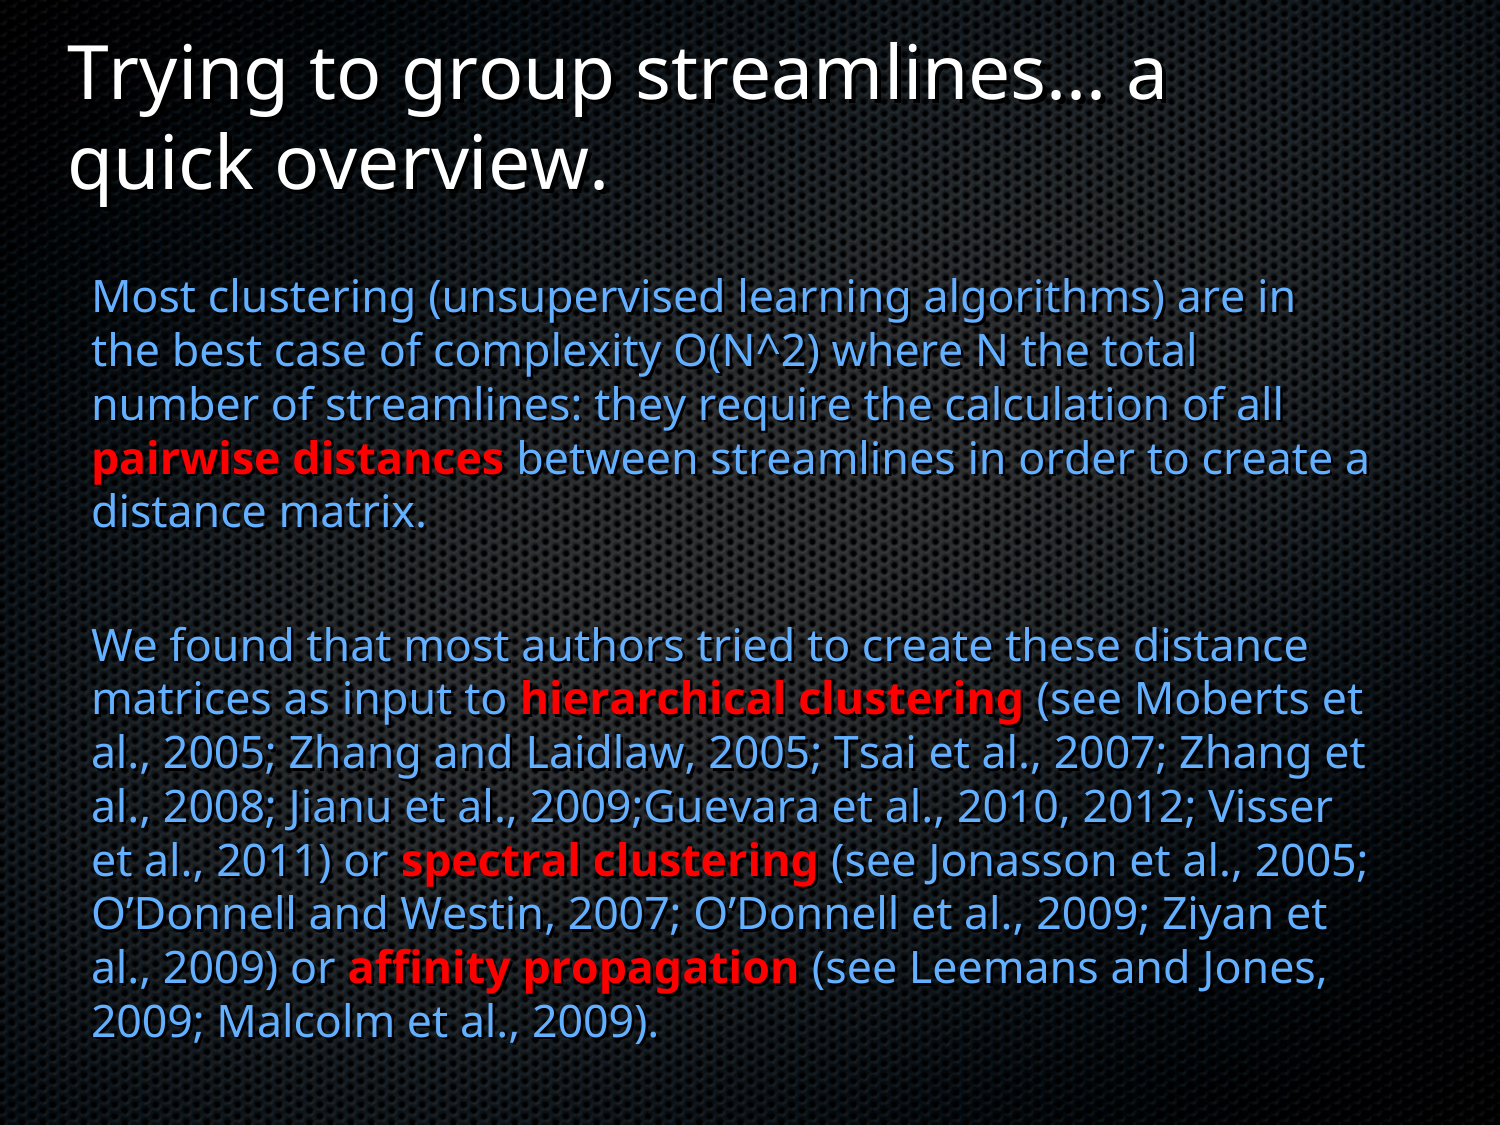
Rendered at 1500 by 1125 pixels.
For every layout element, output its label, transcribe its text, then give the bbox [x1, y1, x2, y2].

title Trying to group streamlines... a quick overview. [59, 15, 1364, 213]
list Most clustering (unsupervised learning algorithms) are in the best case of complexity O(N^2) where N the total number of streamlines: they require the calculation of all pairwise distances between streamlines in order to create a distance matrix. We found that most authors tried to create these distance matrices as input to hierarchical clustering (see Moberts et al., 2005; Zhang and Laidlaw, 2005; Tsai et al., 2007; Zhang et al., 2008; Jianu et al., 2009;Guevara et al., 2010, 2012; Visser et al., 2011) or spectral clustering (see Jonasson et al., 2005; O’Donnell and Westin, 2007; O’Donnell et al., 2009; Ziyan et al., 2009) or affinity propagation (see Leemans and Jones, 2009; Malcolm et al., 2009). [82, 259, 1387, 1101]
picture [0, 0, 1500, 1125]
